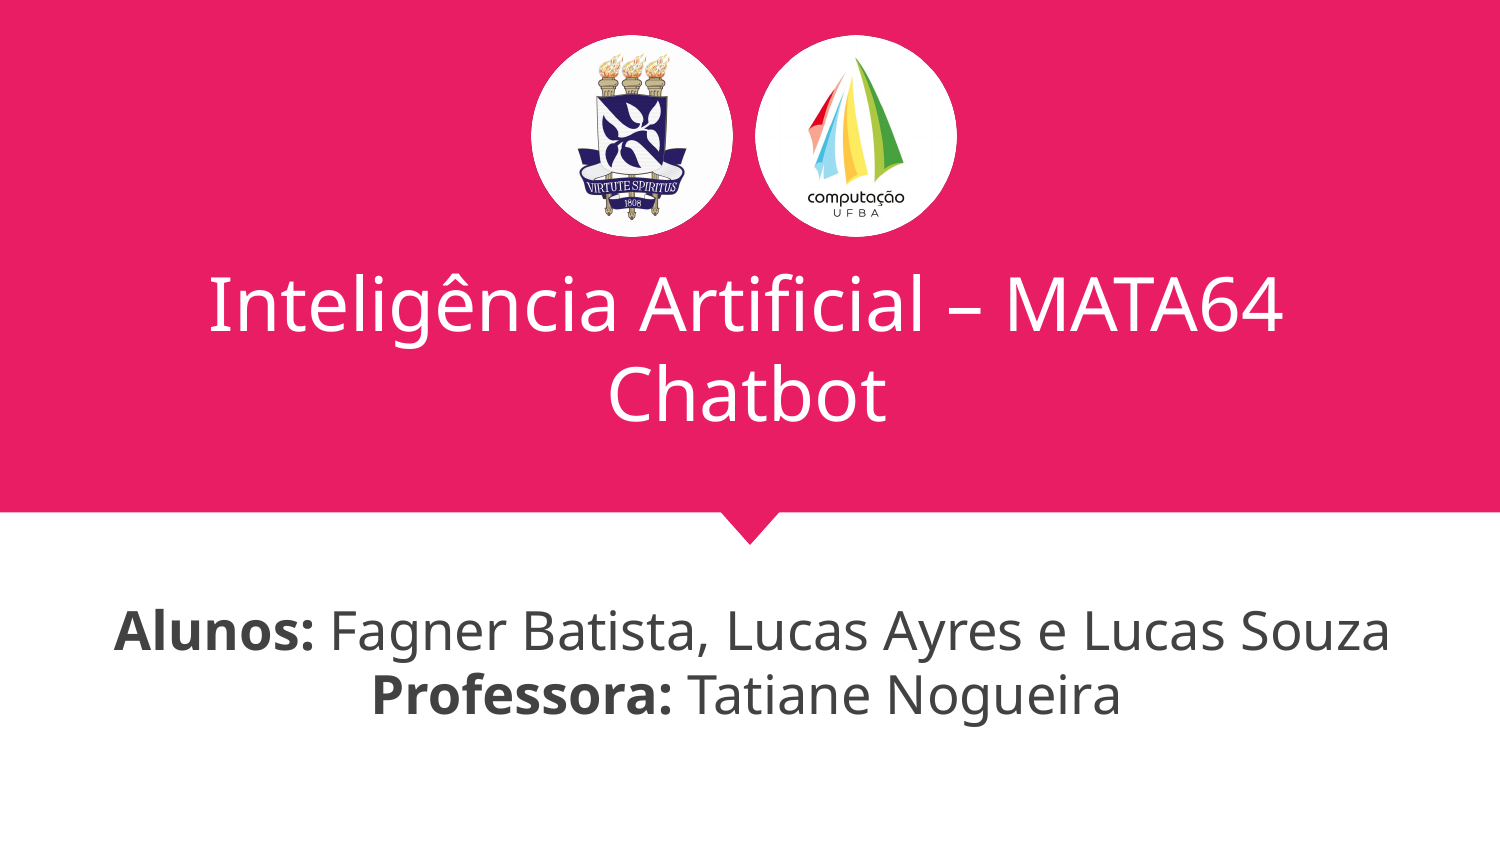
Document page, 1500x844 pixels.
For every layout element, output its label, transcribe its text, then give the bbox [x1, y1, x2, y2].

subtitle Alunos: Fagner Batista, Lucas Ayres e Lucas Souza Professora: Tatiane Nogueira [67, 557, 1427, 765]
picture [531, 35, 733, 237]
picture [755, 35, 957, 237]
title Inteligência Artificial – MATA64 Chatbot [67, 105, 1427, 452]
